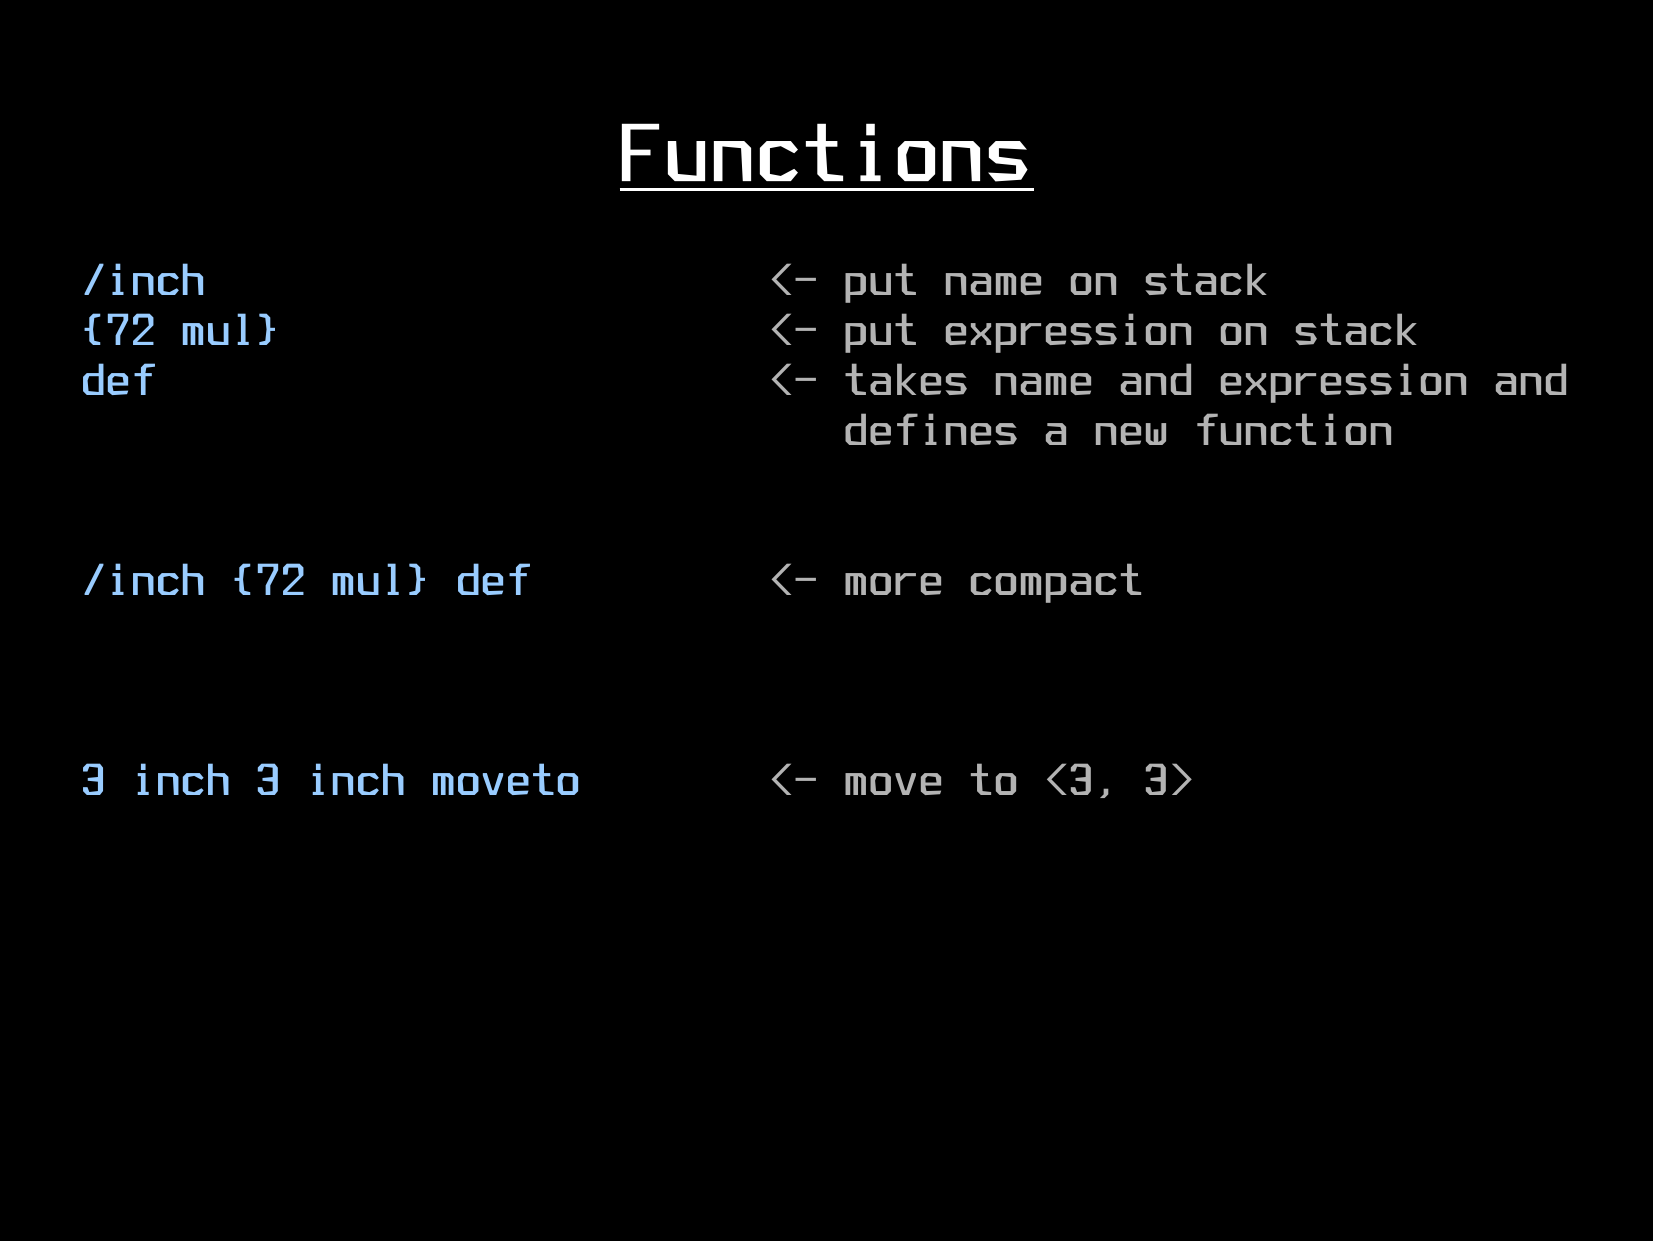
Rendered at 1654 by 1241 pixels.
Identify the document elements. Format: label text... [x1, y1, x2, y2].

table_header <- put name on stack <- put expression on stack <- takes name and expression and defines a new function <- more compact <- move to <3, 3> [754, 247, 1605, 1082]
title Functions [82, 49, 1571, 247]
table_header /inch {72 mul} def /inch {72 mul} def 3 inch 3 inch moveto [67, 247, 754, 1082]
